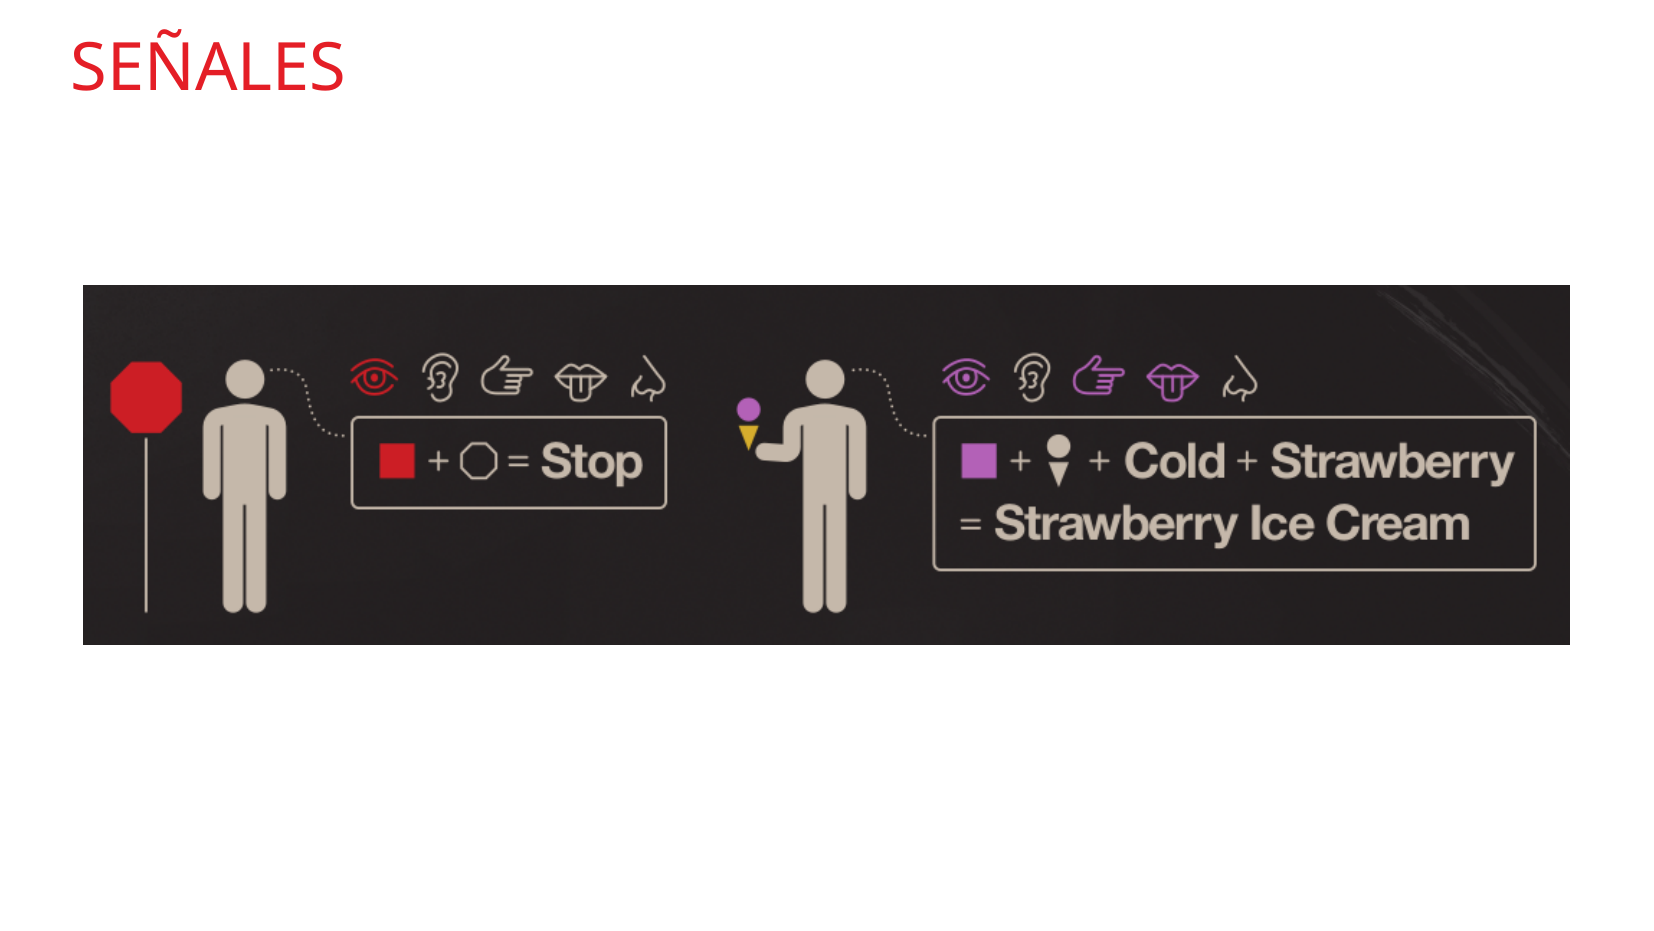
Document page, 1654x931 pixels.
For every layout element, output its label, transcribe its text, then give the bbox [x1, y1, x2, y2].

picture [83, 285, 1570, 645]
title SEÑALES [70, 11, 1347, 118]
